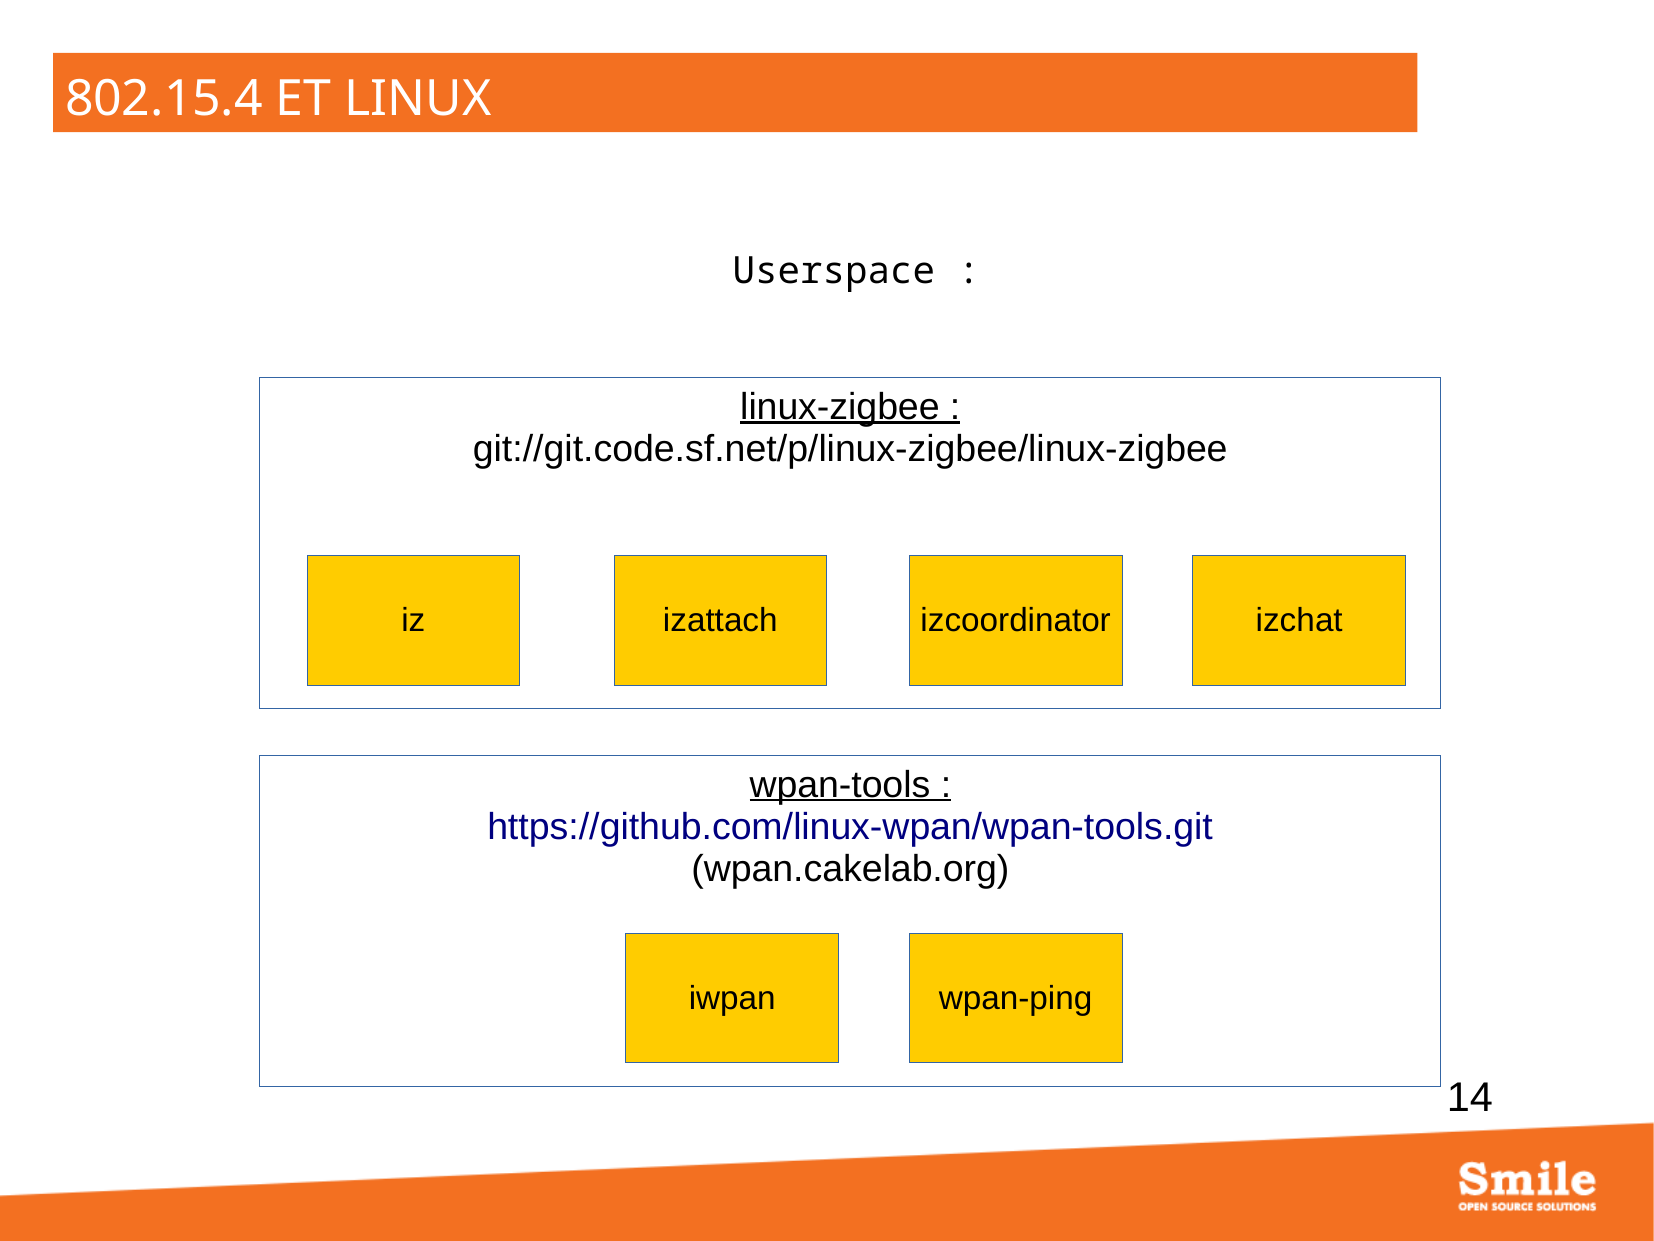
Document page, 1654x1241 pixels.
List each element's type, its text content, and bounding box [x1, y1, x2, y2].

title 802.15.4 et Linux [53, 52, 1418, 133]
text_box iz [307, 555, 520, 686]
text_box izcoordinator [909, 555, 1123, 686]
text_box iwpan [625, 933, 839, 1063]
text_box wpan-tools : https://github.com/linux-wpan/wpan-tools.git (wpan.cakelab.org) [259, 755, 1441, 1087]
text_box wpan-ping [909, 933, 1123, 1063]
text_box izchat [1192, 555, 1406, 686]
text_box izattach [614, 555, 827, 686]
text_box linux-zigbee : git://git.code.sf.net/p/linux-zigbee/linux-zigbee [259, 377, 1441, 709]
picture [0, 0, 1654, 1241]
text_box [307, 236, 1371, 307]
text_box Userspace : [519, 236, 1193, 294]
